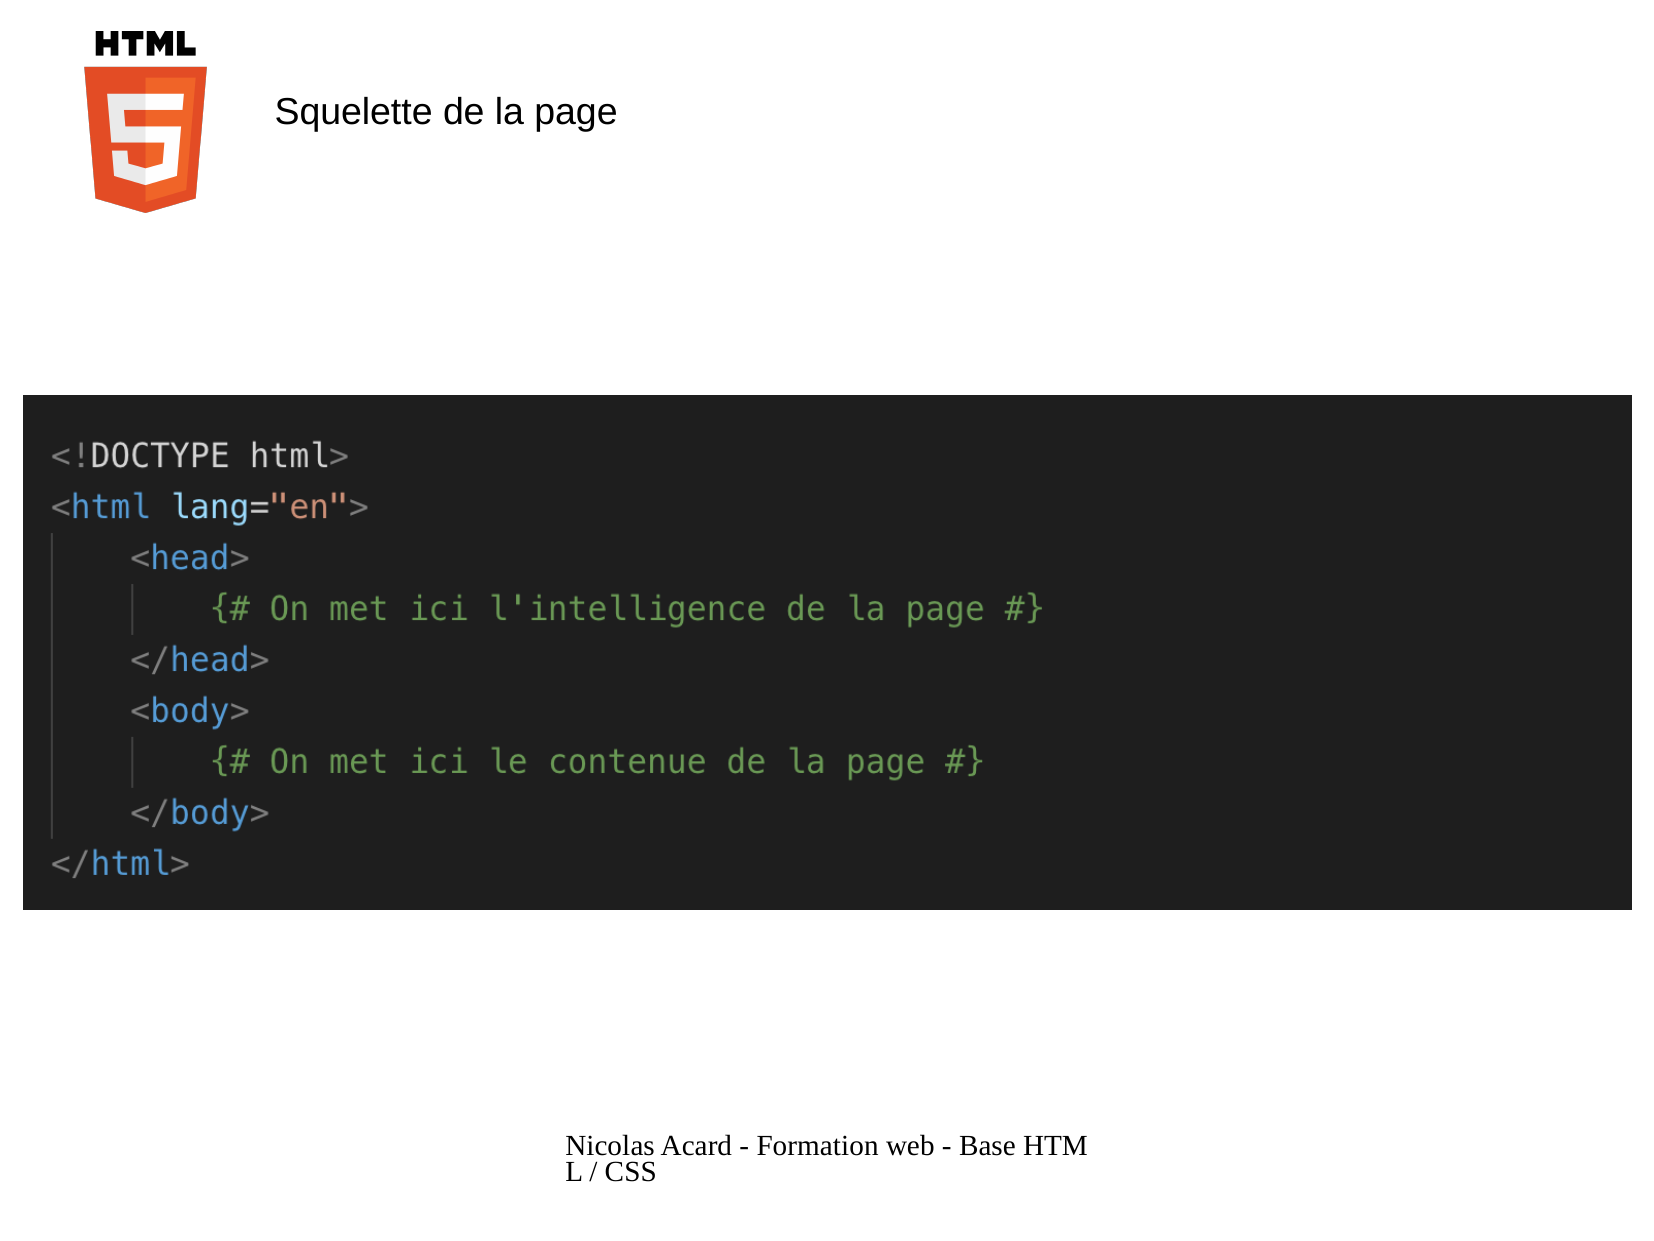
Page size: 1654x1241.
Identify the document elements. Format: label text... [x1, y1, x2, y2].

text_box Squelette de la page [259, 82, 674, 140]
picture [59, 31, 232, 213]
picture [23, 395, 1632, 910]
